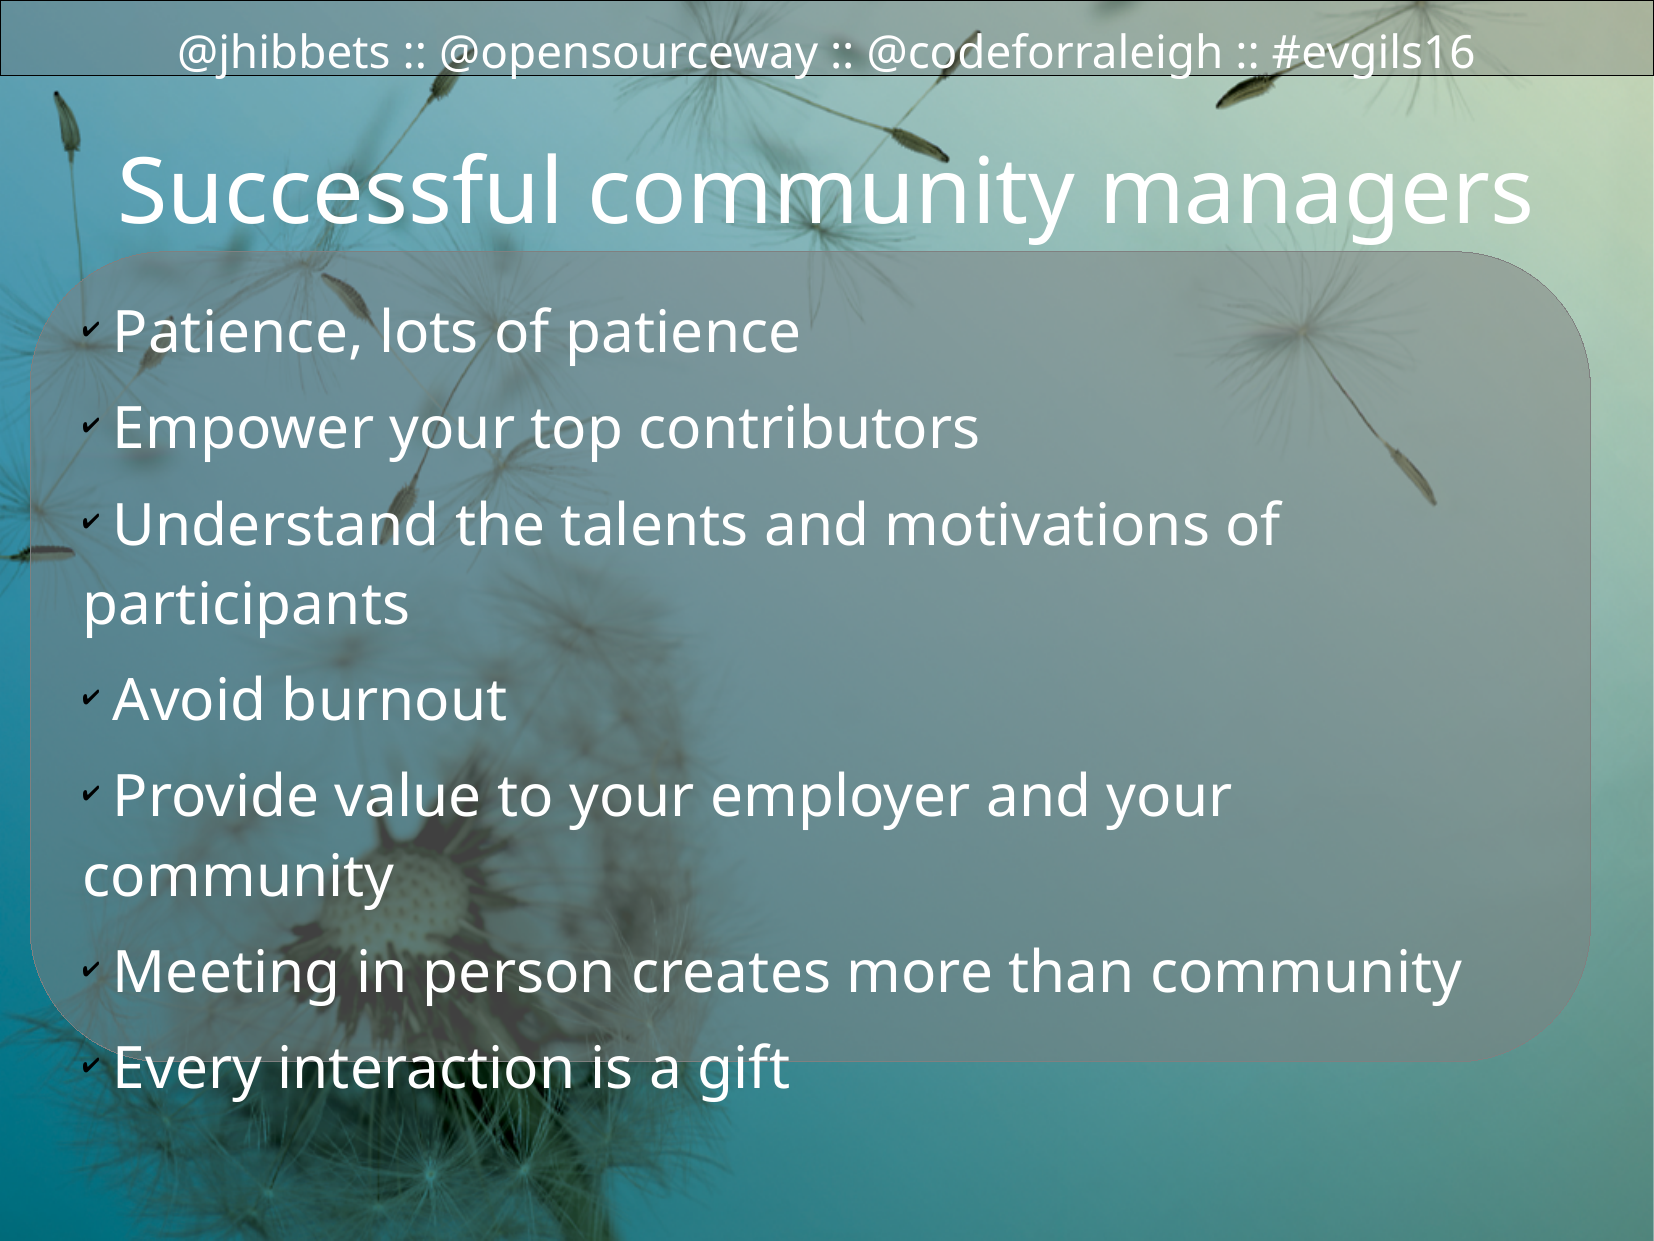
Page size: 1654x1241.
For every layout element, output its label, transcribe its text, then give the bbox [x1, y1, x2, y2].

text_box [30, 251, 1591, 1034]
title Successful community managers [82, 84, 1571, 292]
list Patience, lots of patience Empower your top contributors Understand the talents and motivations of participants Avoid burnout Provide value to your employer and your community Meeting in person creates more than community Every interaction is a gift [82, 290, 1546, 1109]
picture [0, 76, 1654, 1241]
